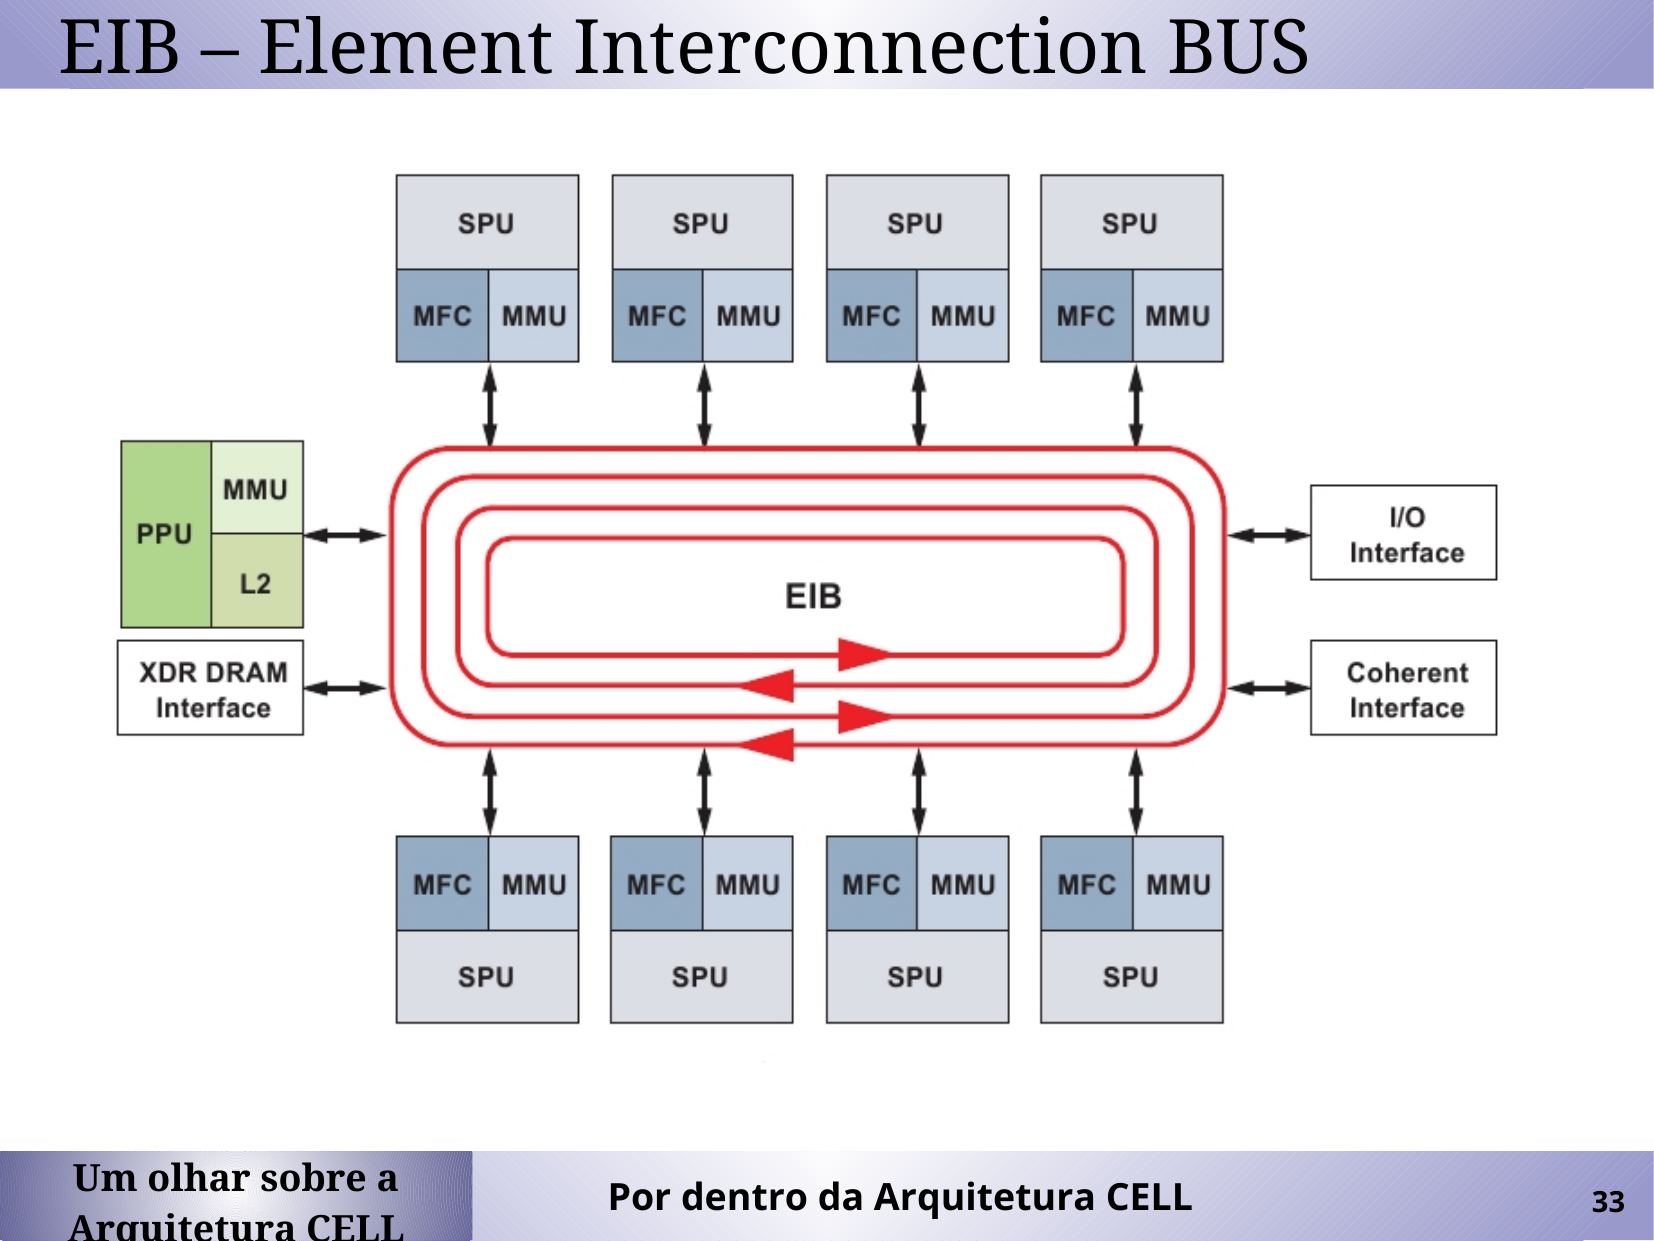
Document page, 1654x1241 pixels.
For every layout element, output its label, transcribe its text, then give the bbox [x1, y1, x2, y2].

picture [29, 147, 1595, 1063]
text_box Por dentro da Arquitetura CELL [501, 1151, 1300, 1241]
title EIB – Element Interconnection BUS [59, 0, 1447, 89]
